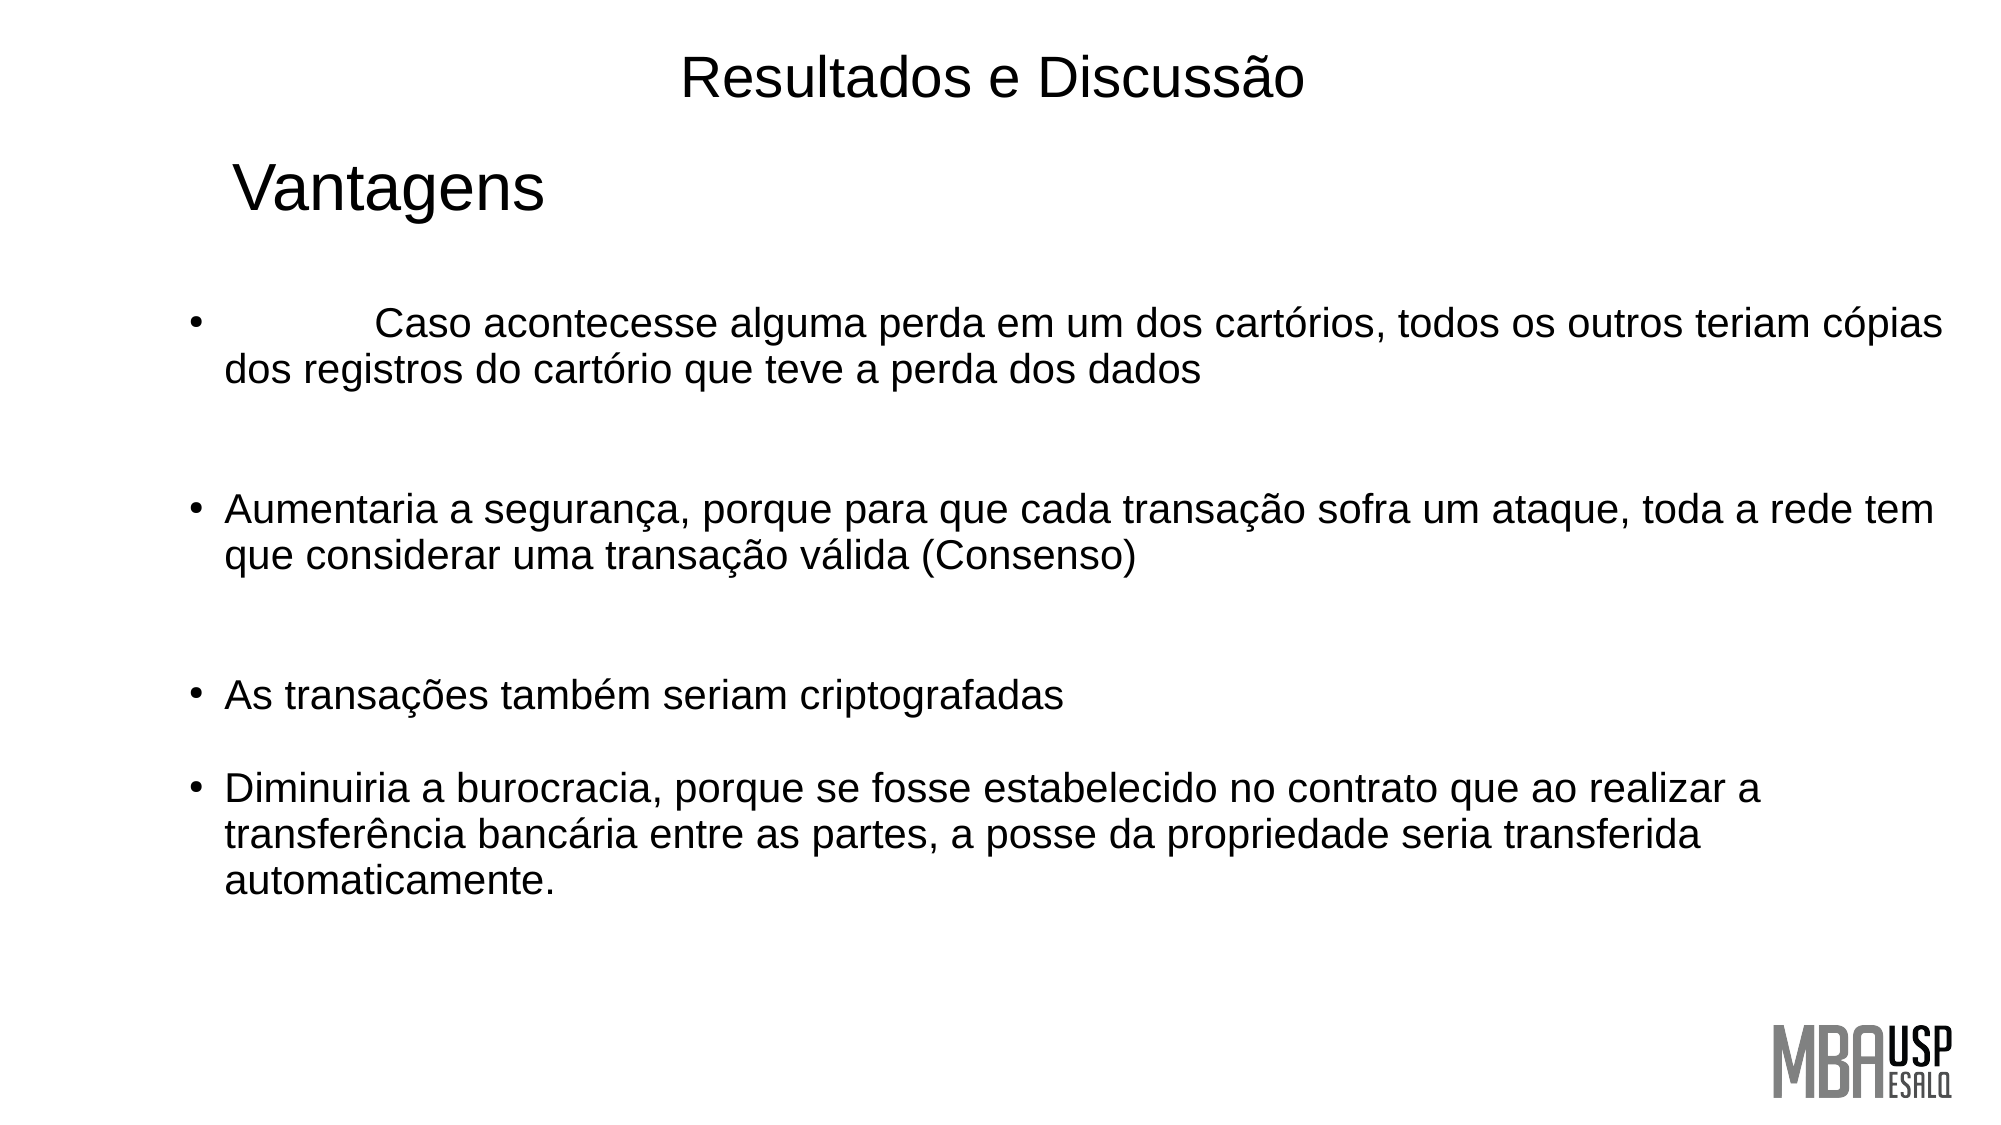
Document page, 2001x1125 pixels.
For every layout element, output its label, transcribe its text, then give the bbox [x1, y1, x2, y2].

text_box Vantagens Caso acontecesse alguma perda em um dos cartórios, todos os outros teriam cópias dos registros do cartório que teve a perda dos dados Aumentaria a segurança, porque para que cada transação sofra um ataque, toda a rede tem que considerar uma transação válida (Consenso) As transações também seriam criptografadas Diminuiria a burocracia, porque se fosse estabelecido no contrato que ao realizar a transferência bancária entre as partes, a posse da propriedade seria transferida automaticamente. [82, 150, 1951, 976]
picture [1765, 1021, 1960, 1102]
text_box Resultados e Discussão [37, 37, 1951, 118]
